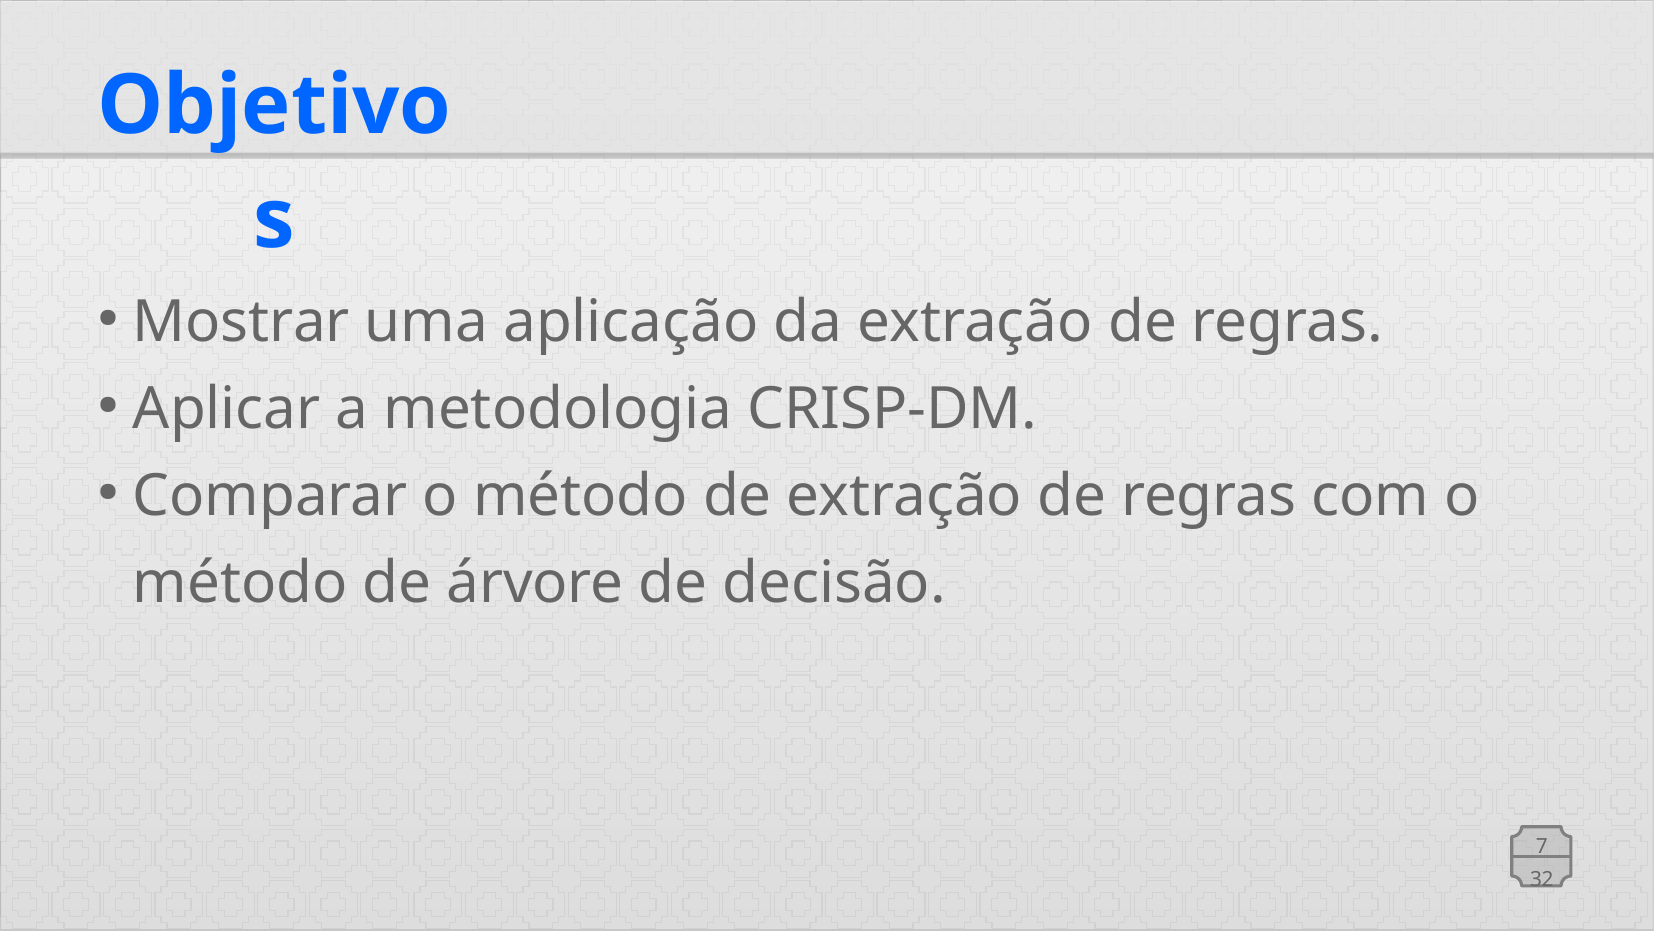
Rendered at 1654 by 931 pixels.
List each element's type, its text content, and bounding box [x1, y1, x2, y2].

text_box Objetivos [82, 37, 473, 155]
text_box Mostrar uma aplicação da extração de regras. Aplicar a metodologia CRISP-DM. Comparar o método de extração de regras com o método de árvore de decisão. [82, 263, 1571, 588]
